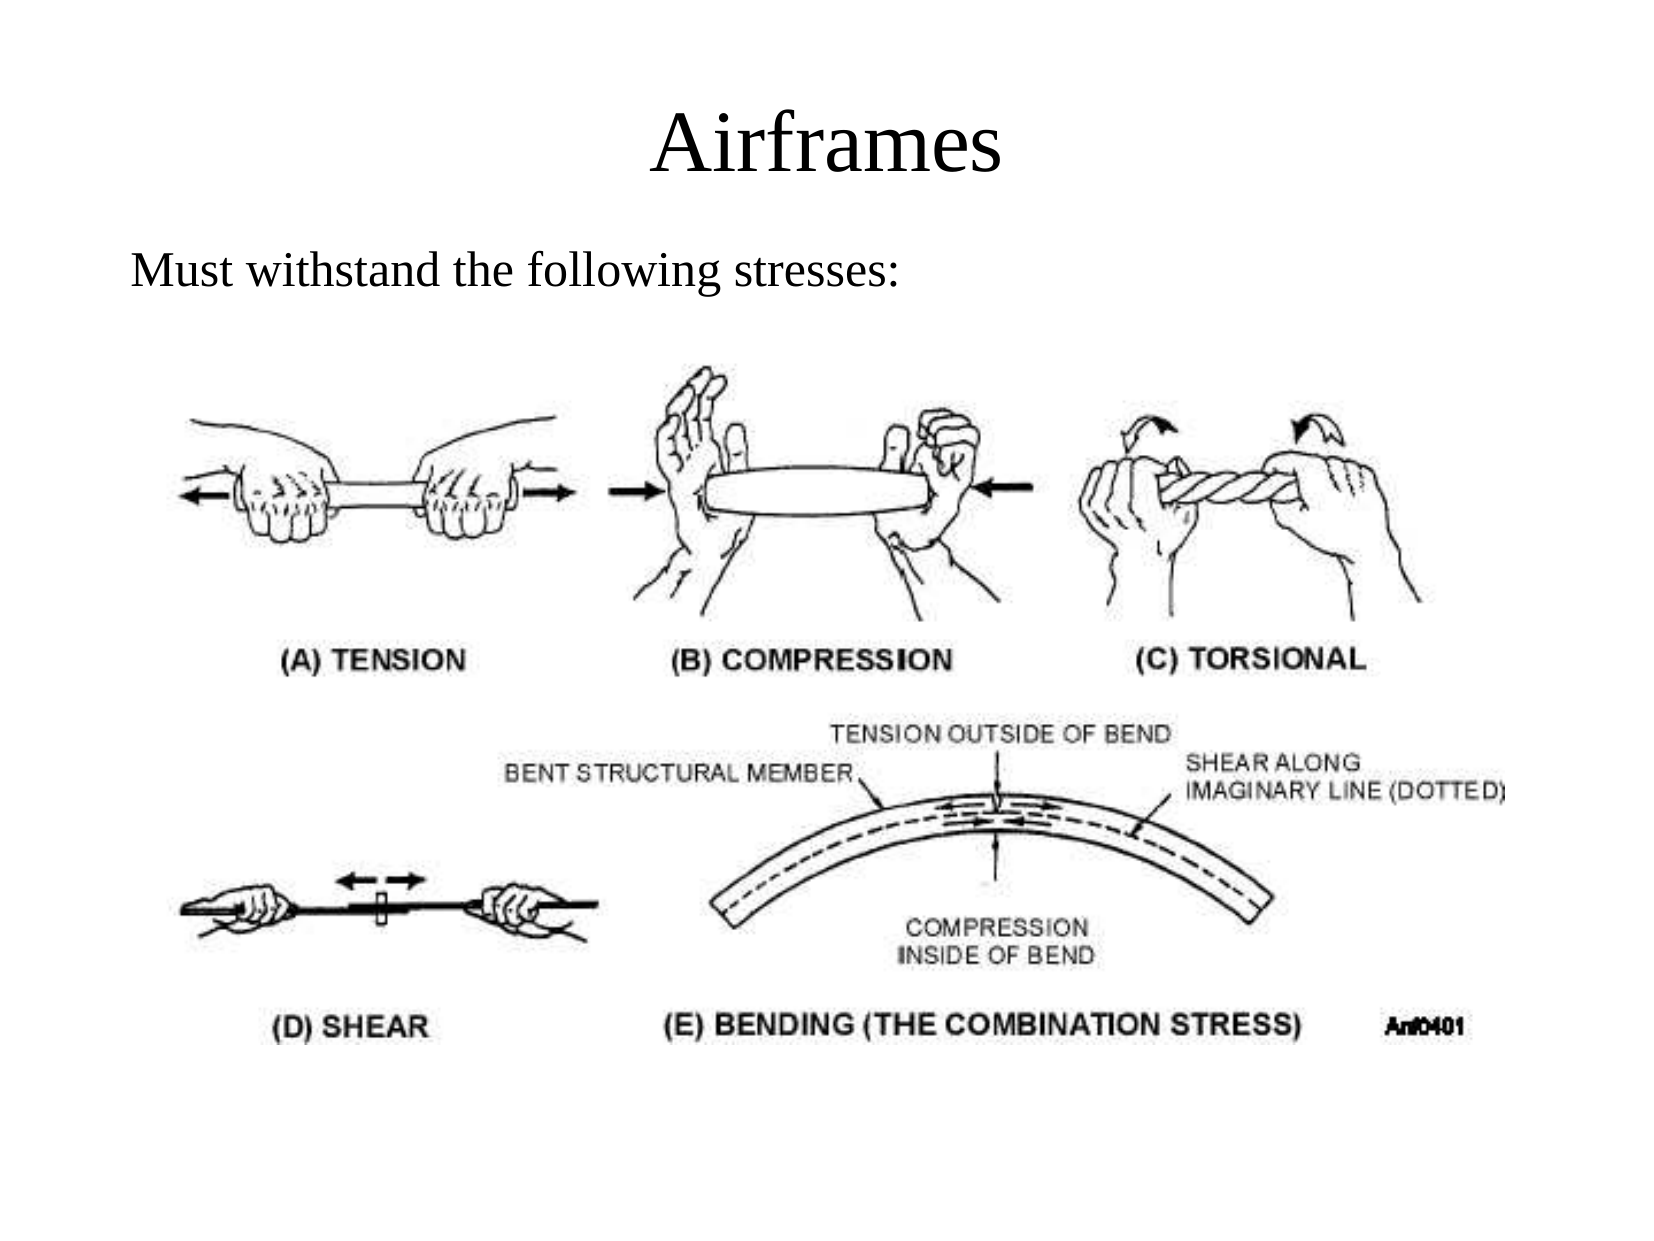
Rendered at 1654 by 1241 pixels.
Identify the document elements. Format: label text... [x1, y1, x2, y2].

picture [149, 346, 1505, 1045]
text_box Must withstand the following stresses: [123, 274, 704, 297]
text_box Must withstand the following stresses: [703, 274, 909, 297]
text_box Airframes [82, 0, 1571, 274]
